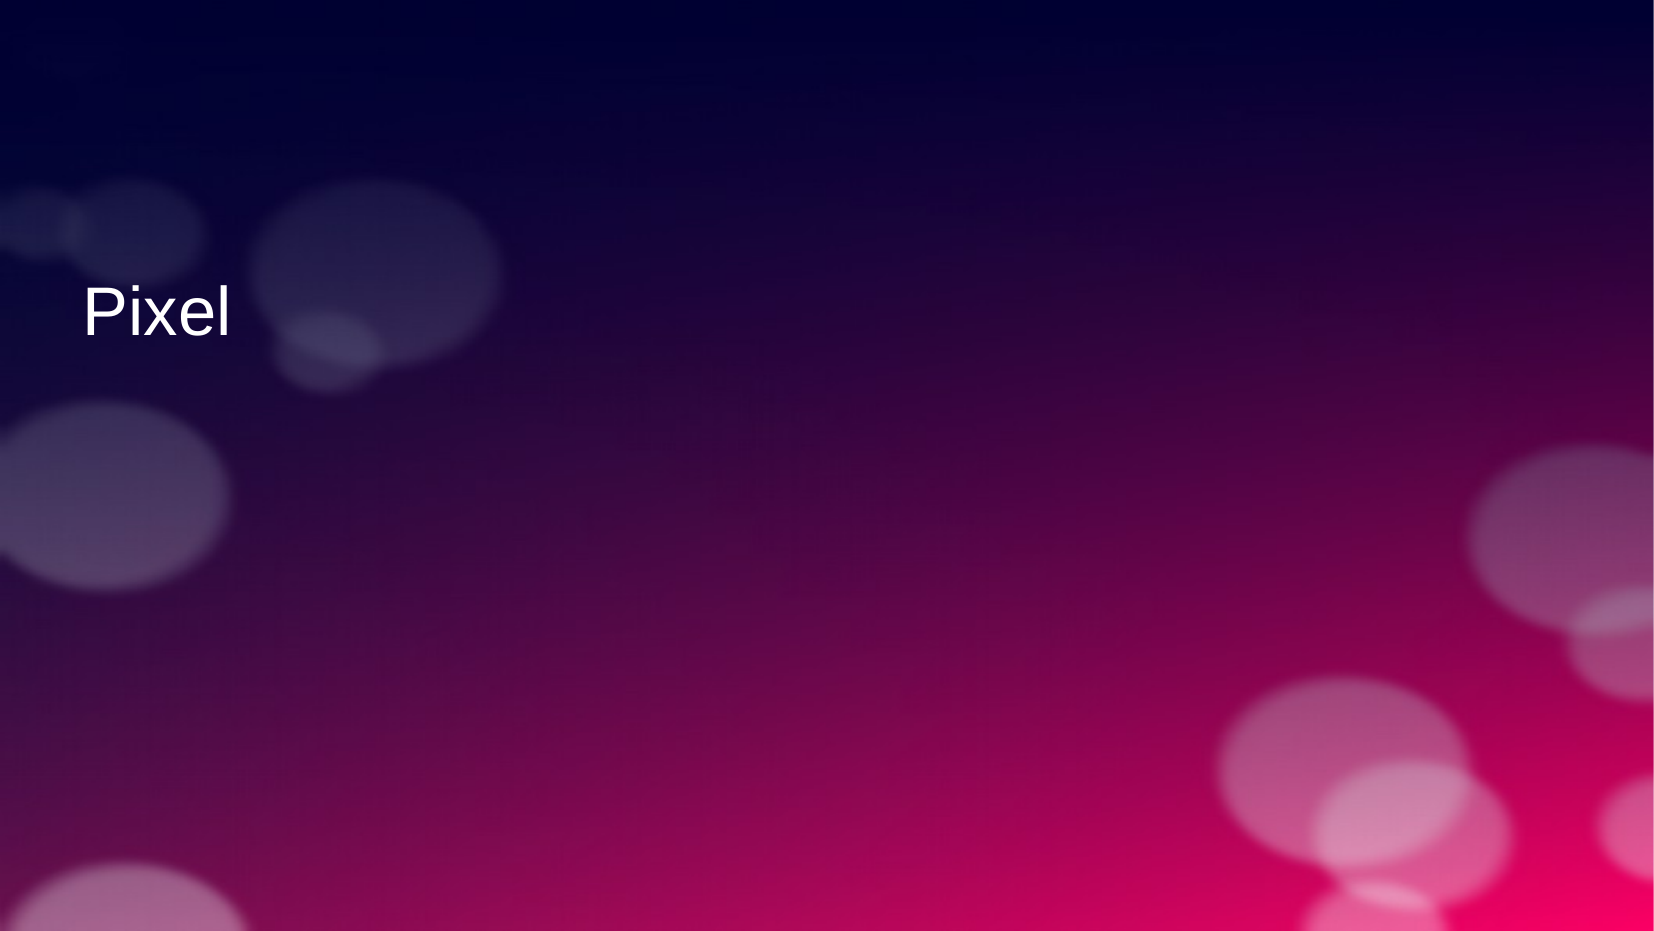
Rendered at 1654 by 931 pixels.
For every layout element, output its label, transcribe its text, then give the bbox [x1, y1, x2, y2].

title Pixel [82, 234, 1571, 390]
picture [0, 0, 1654, 931]
